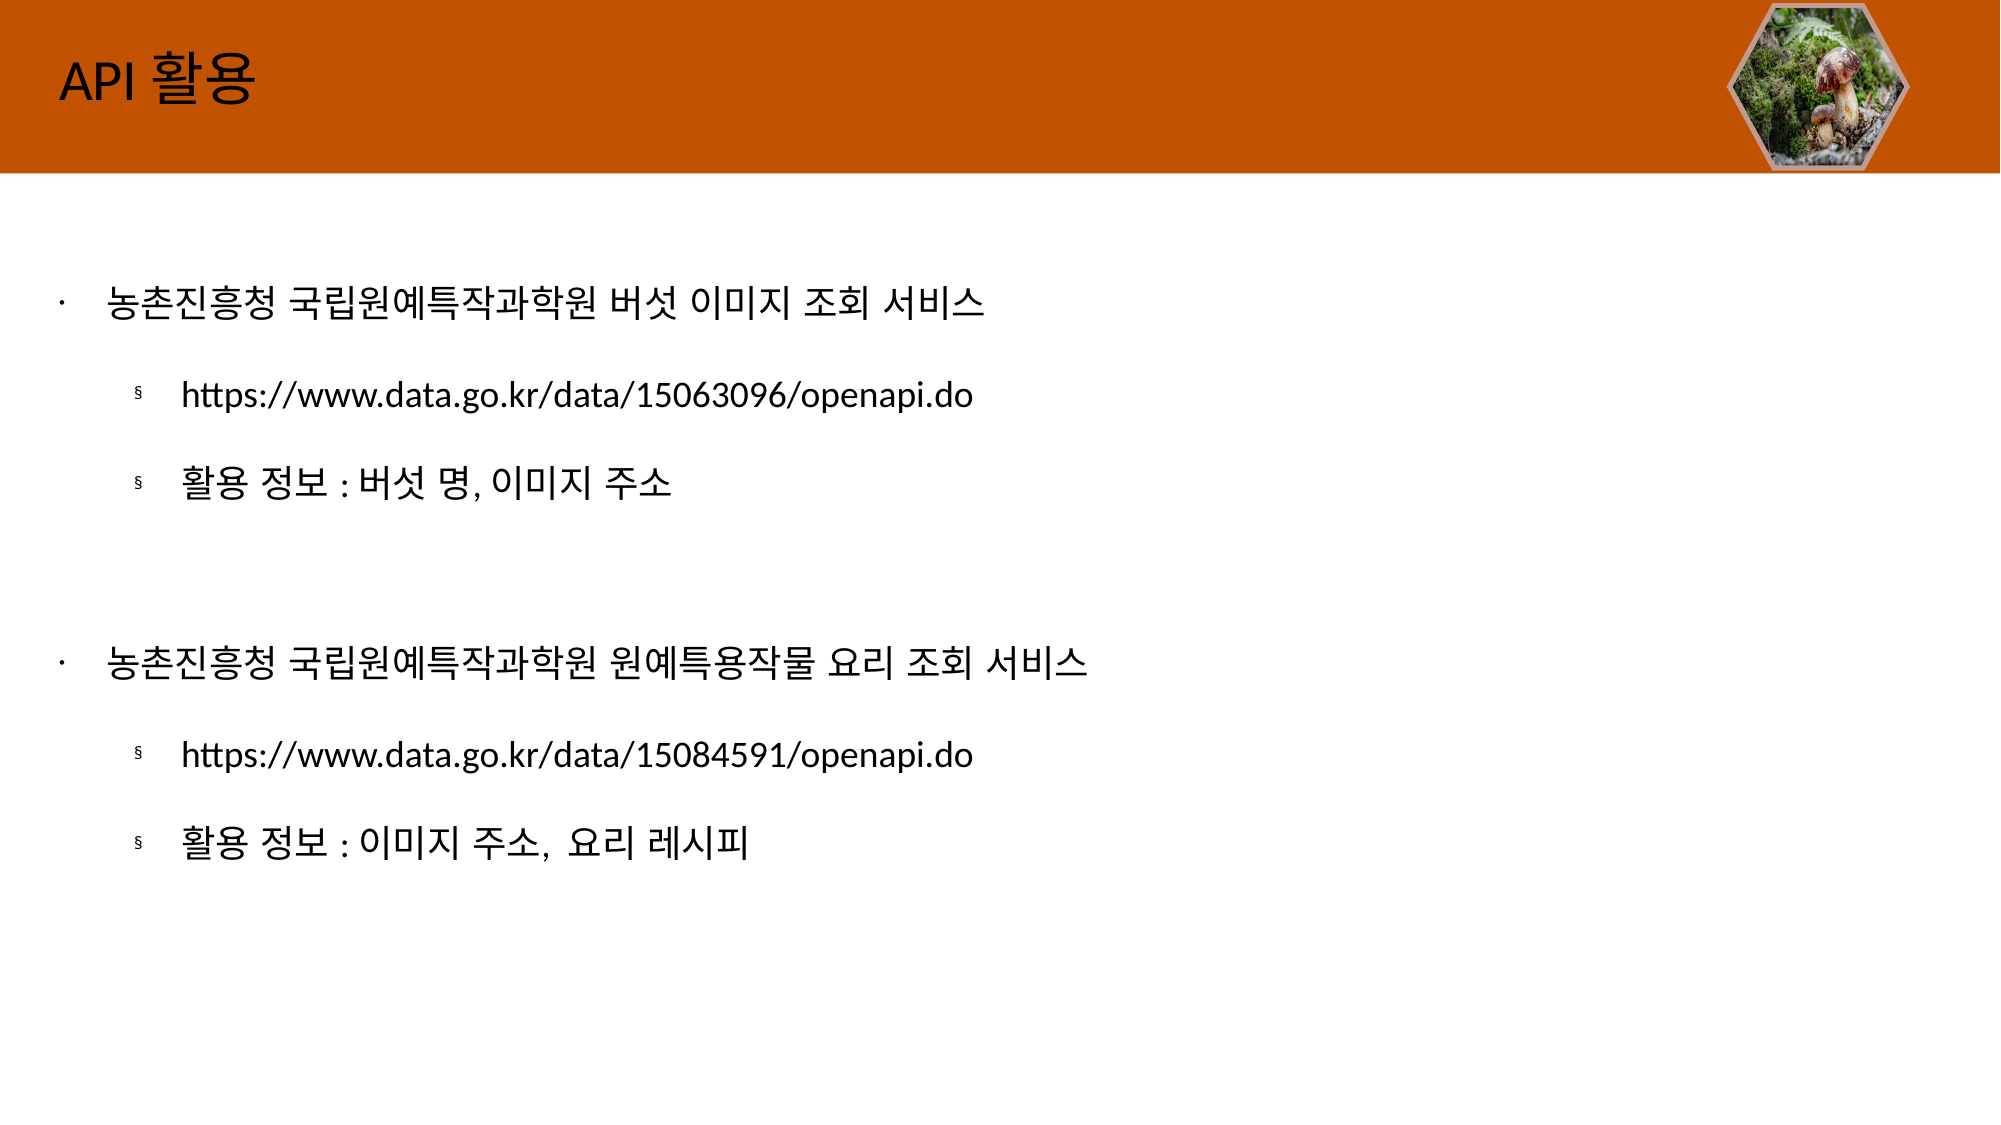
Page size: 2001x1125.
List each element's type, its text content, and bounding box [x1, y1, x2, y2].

text_box [0, 0, 2000, 174]
text_box API 활용 [44, 35, 1063, 121]
text_box 농촌진흥청 국립원예특작과학원 버섯 이미지 조회 서비스 https://www.data.go.kr/data/15063096/openapi.do 활용 정보 : 버섯 명, 이미지 주소 농촌진흥청 국립원예특작과학원 원예특용작물 요리 조회 서비스 https://www.data.go.kr/data/15084591/openapi.do 활용 정보 : 이미지 주소, 요리 레시피 [44, 227, 1262, 873]
